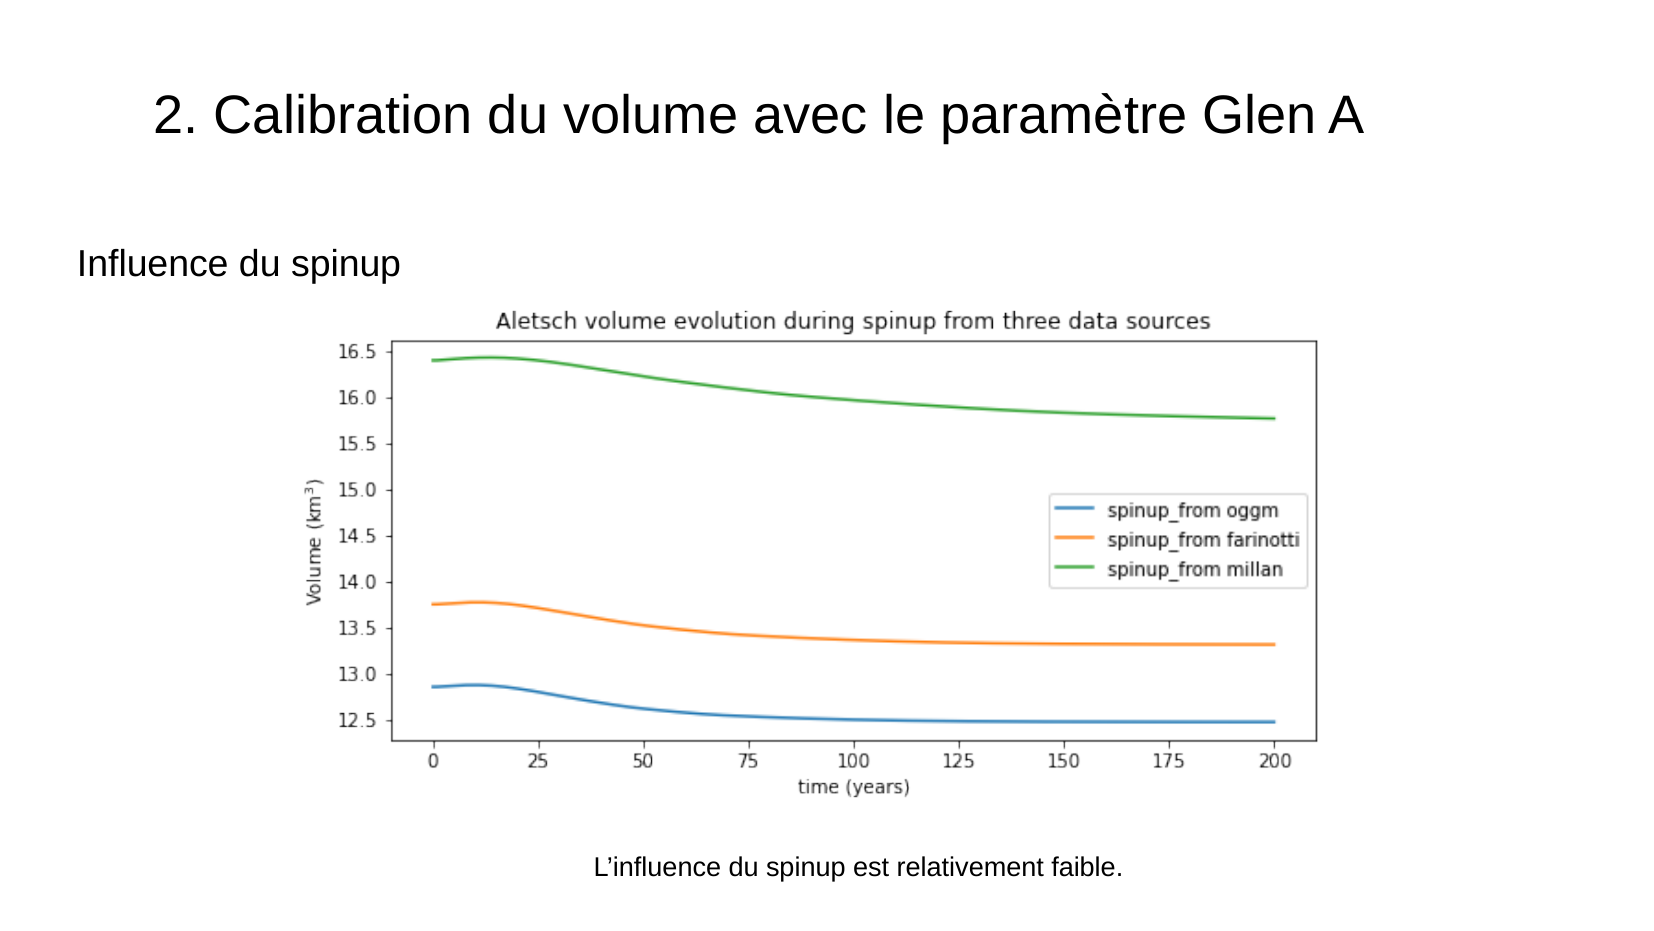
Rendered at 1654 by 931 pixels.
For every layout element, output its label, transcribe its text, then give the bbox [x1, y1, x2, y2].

text_box L’influence du spinup est relativement faible. [578, 844, 1146, 890]
title 2. Calibration du volume avec le paramètre Glen A [82, 37, 1571, 193]
picture [242, 276, 1436, 807]
list Influence du spinup [5, 242, 1625, 782]
